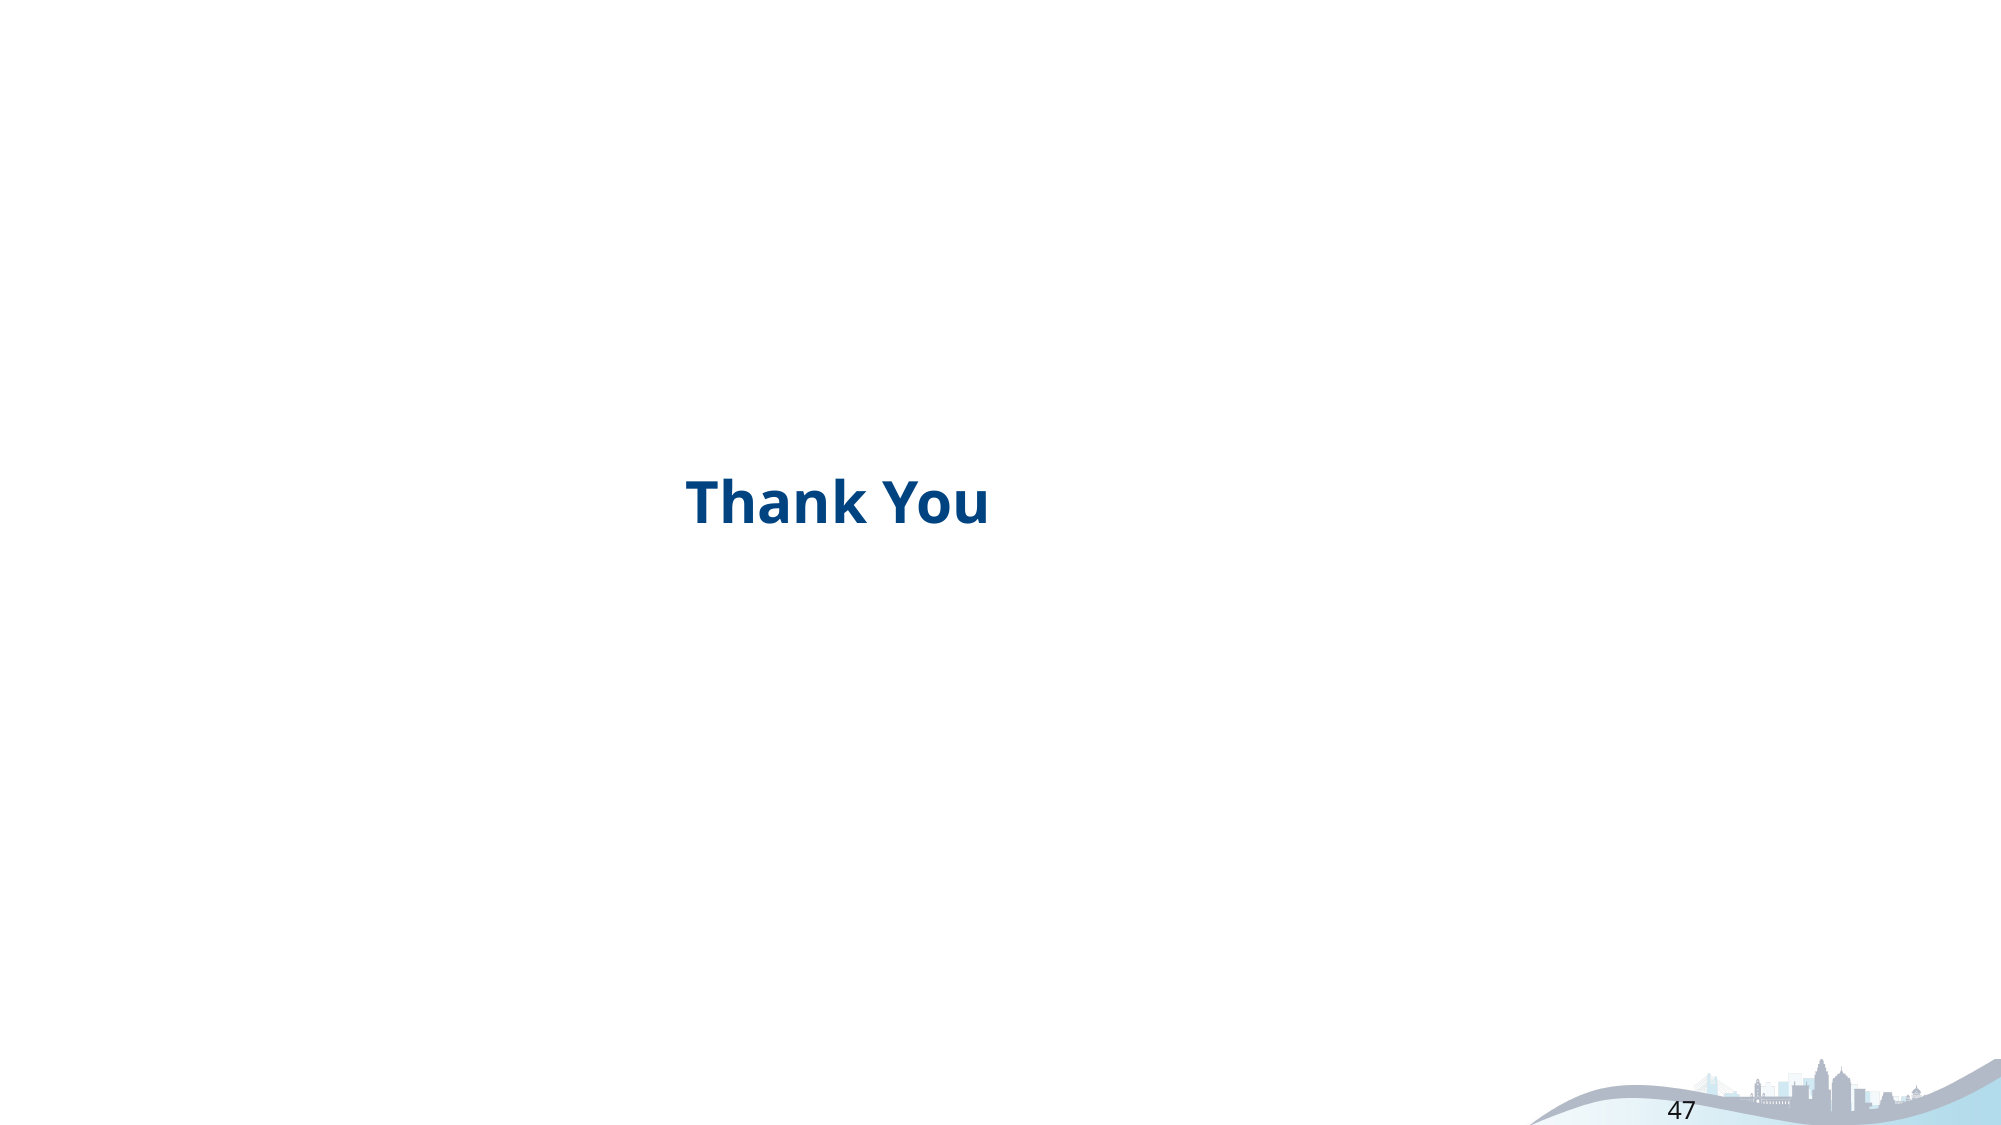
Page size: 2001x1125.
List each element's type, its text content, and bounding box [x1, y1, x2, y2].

list Thank You [670, 466, 1137, 620]
slide_number <number> [1652, 1086, 2000, 1125]
